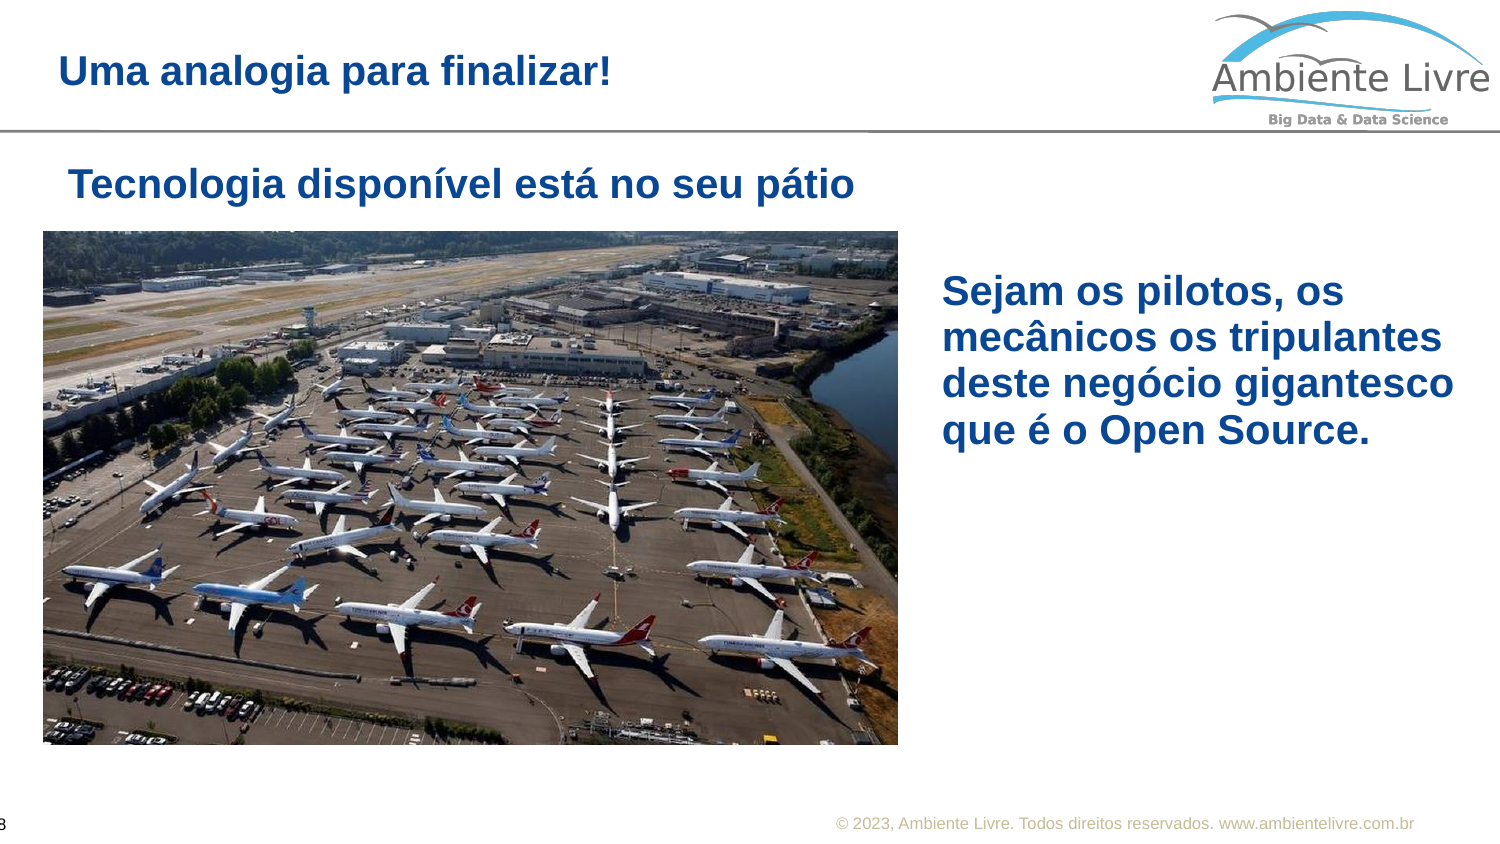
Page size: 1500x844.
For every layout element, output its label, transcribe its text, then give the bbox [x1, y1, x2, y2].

title Uma analogia para finalizar! [43, 8, 1127, 129]
text_box Sejam os pilotos, os mecânicos os tripulantes deste negócio gigantesco que é o Open Source. [927, 259, 1489, 461]
picture [1212, 11, 1489, 127]
text_box Tecnologia disponível está no seu pátio [53, 153, 1241, 262]
picture [43, 231, 927, 745]
